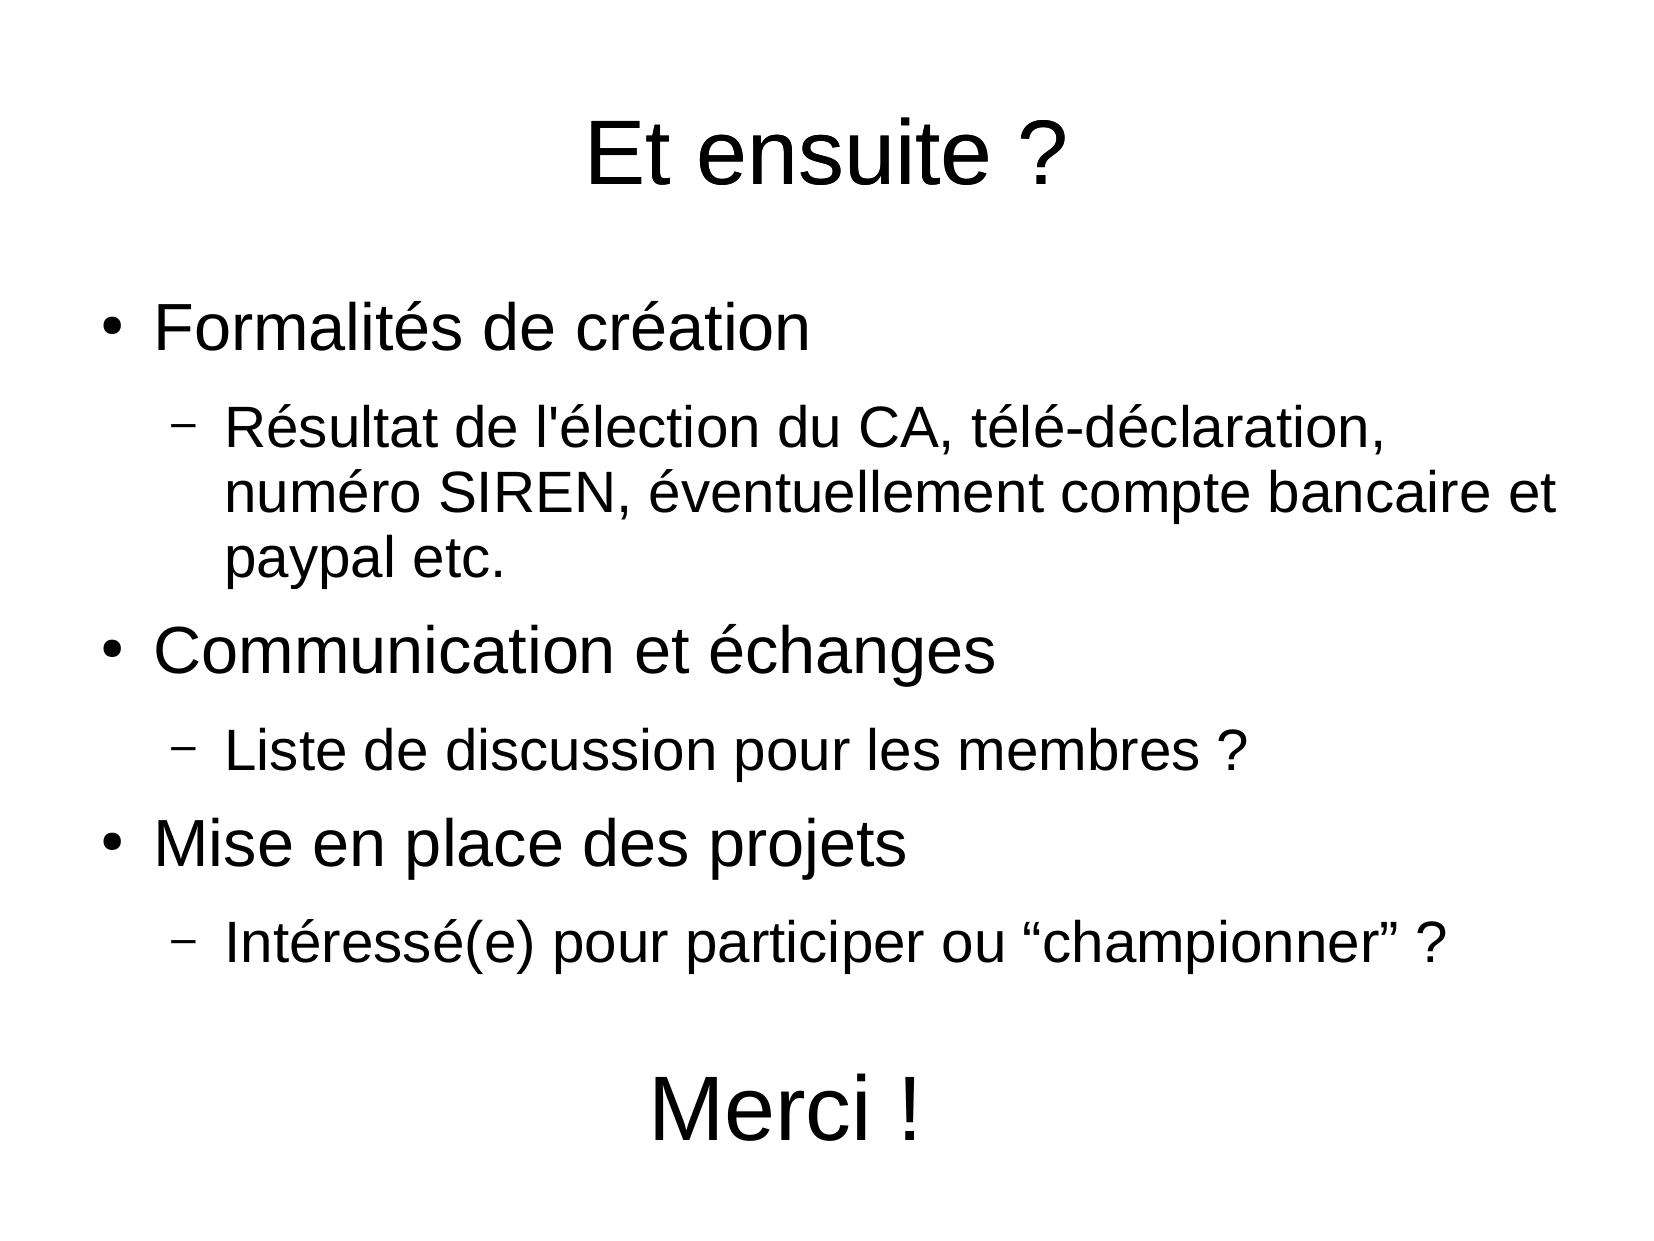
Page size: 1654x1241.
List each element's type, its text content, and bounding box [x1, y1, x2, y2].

list Formalités de création Résultat de l'élection du CA, télé-déclaration, numéro SIREN, éventuellement compte bancaire et paypal etc. Communication et échanges Liste de discussion pour les membres ? Mise en place des projets Intéressé(e) pour participer ou “championner” ? [82, 290, 1571, 1109]
title Merci ! [41, 1005, 1531, 1213]
title Et ensuite ? [82, 49, 1571, 257]
